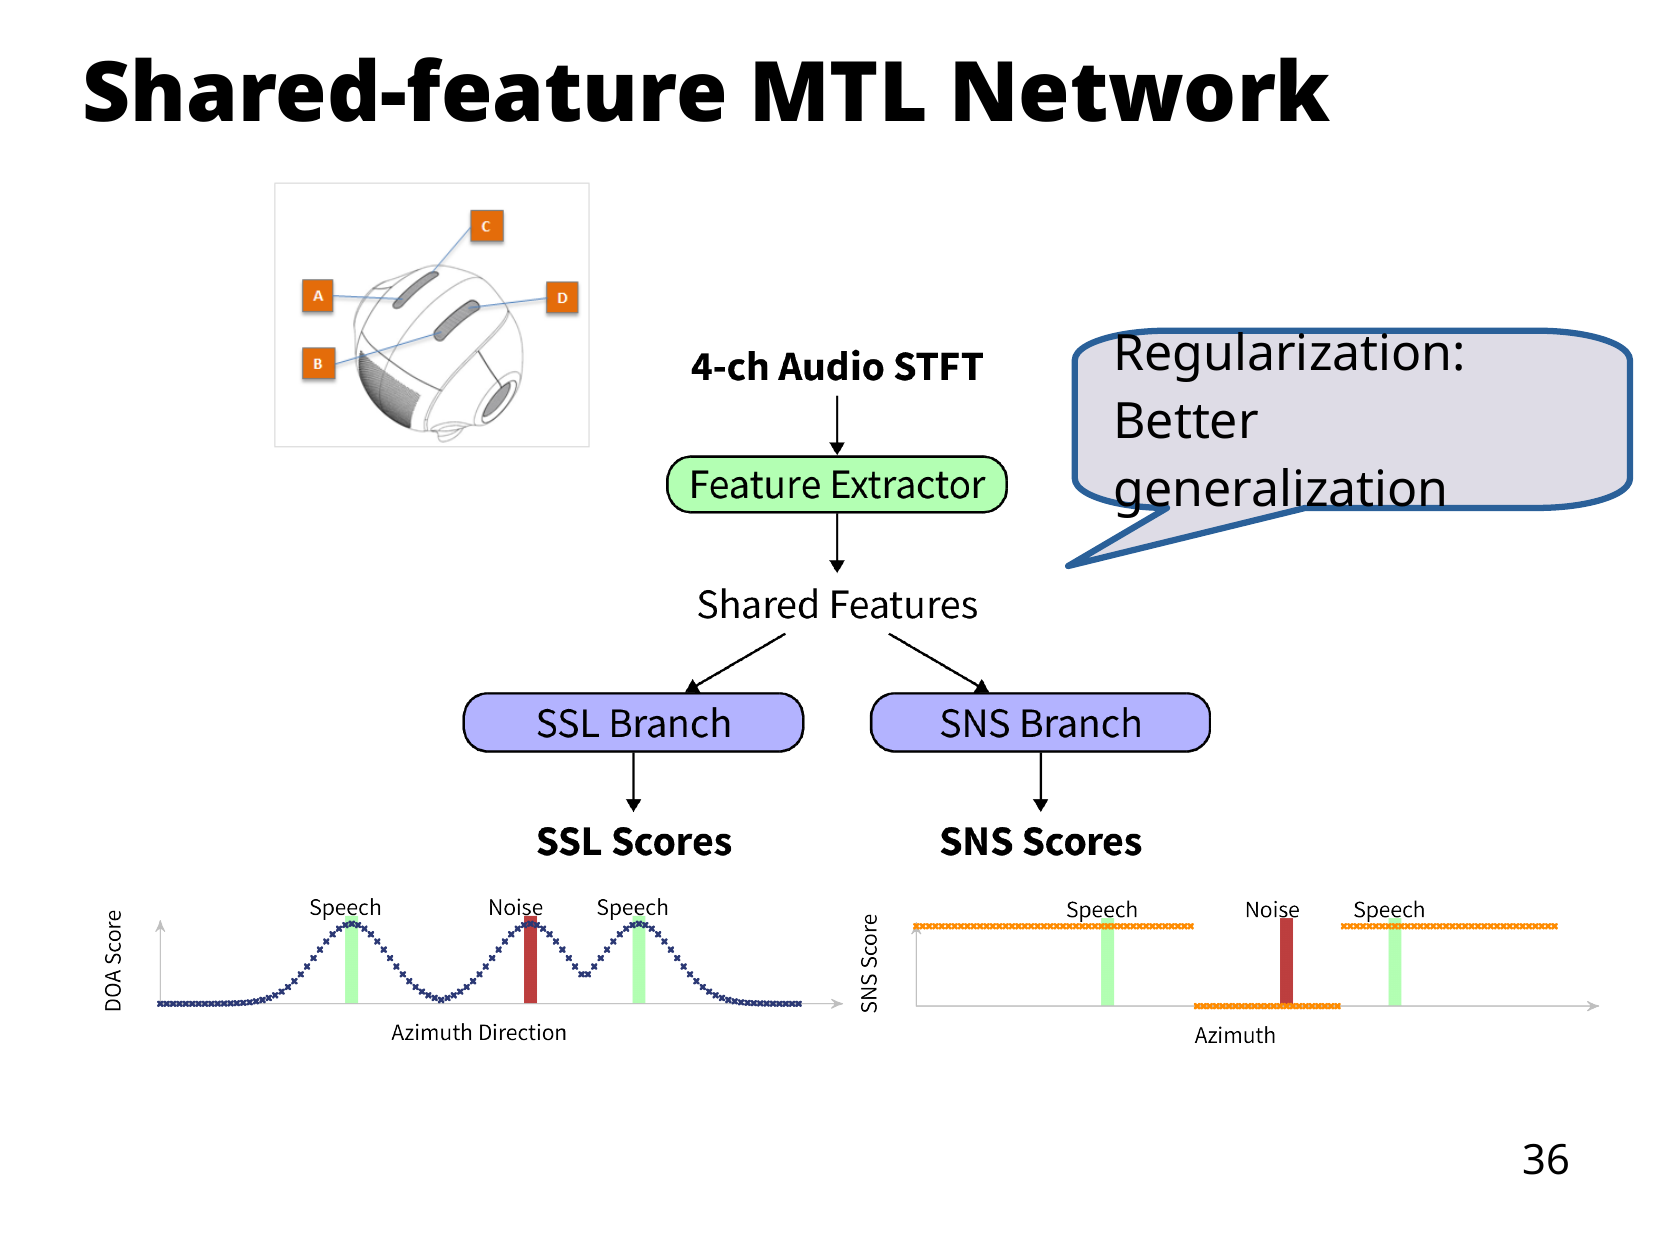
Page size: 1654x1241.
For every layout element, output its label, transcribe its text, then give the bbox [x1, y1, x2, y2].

picture [82, 885, 1607, 1052]
text_box Regularization: Better generalization [1124, 330, 1630, 532]
picture [271, 177, 1211, 869]
title Shared-feature MTL Network [82, 37, 1571, 143]
